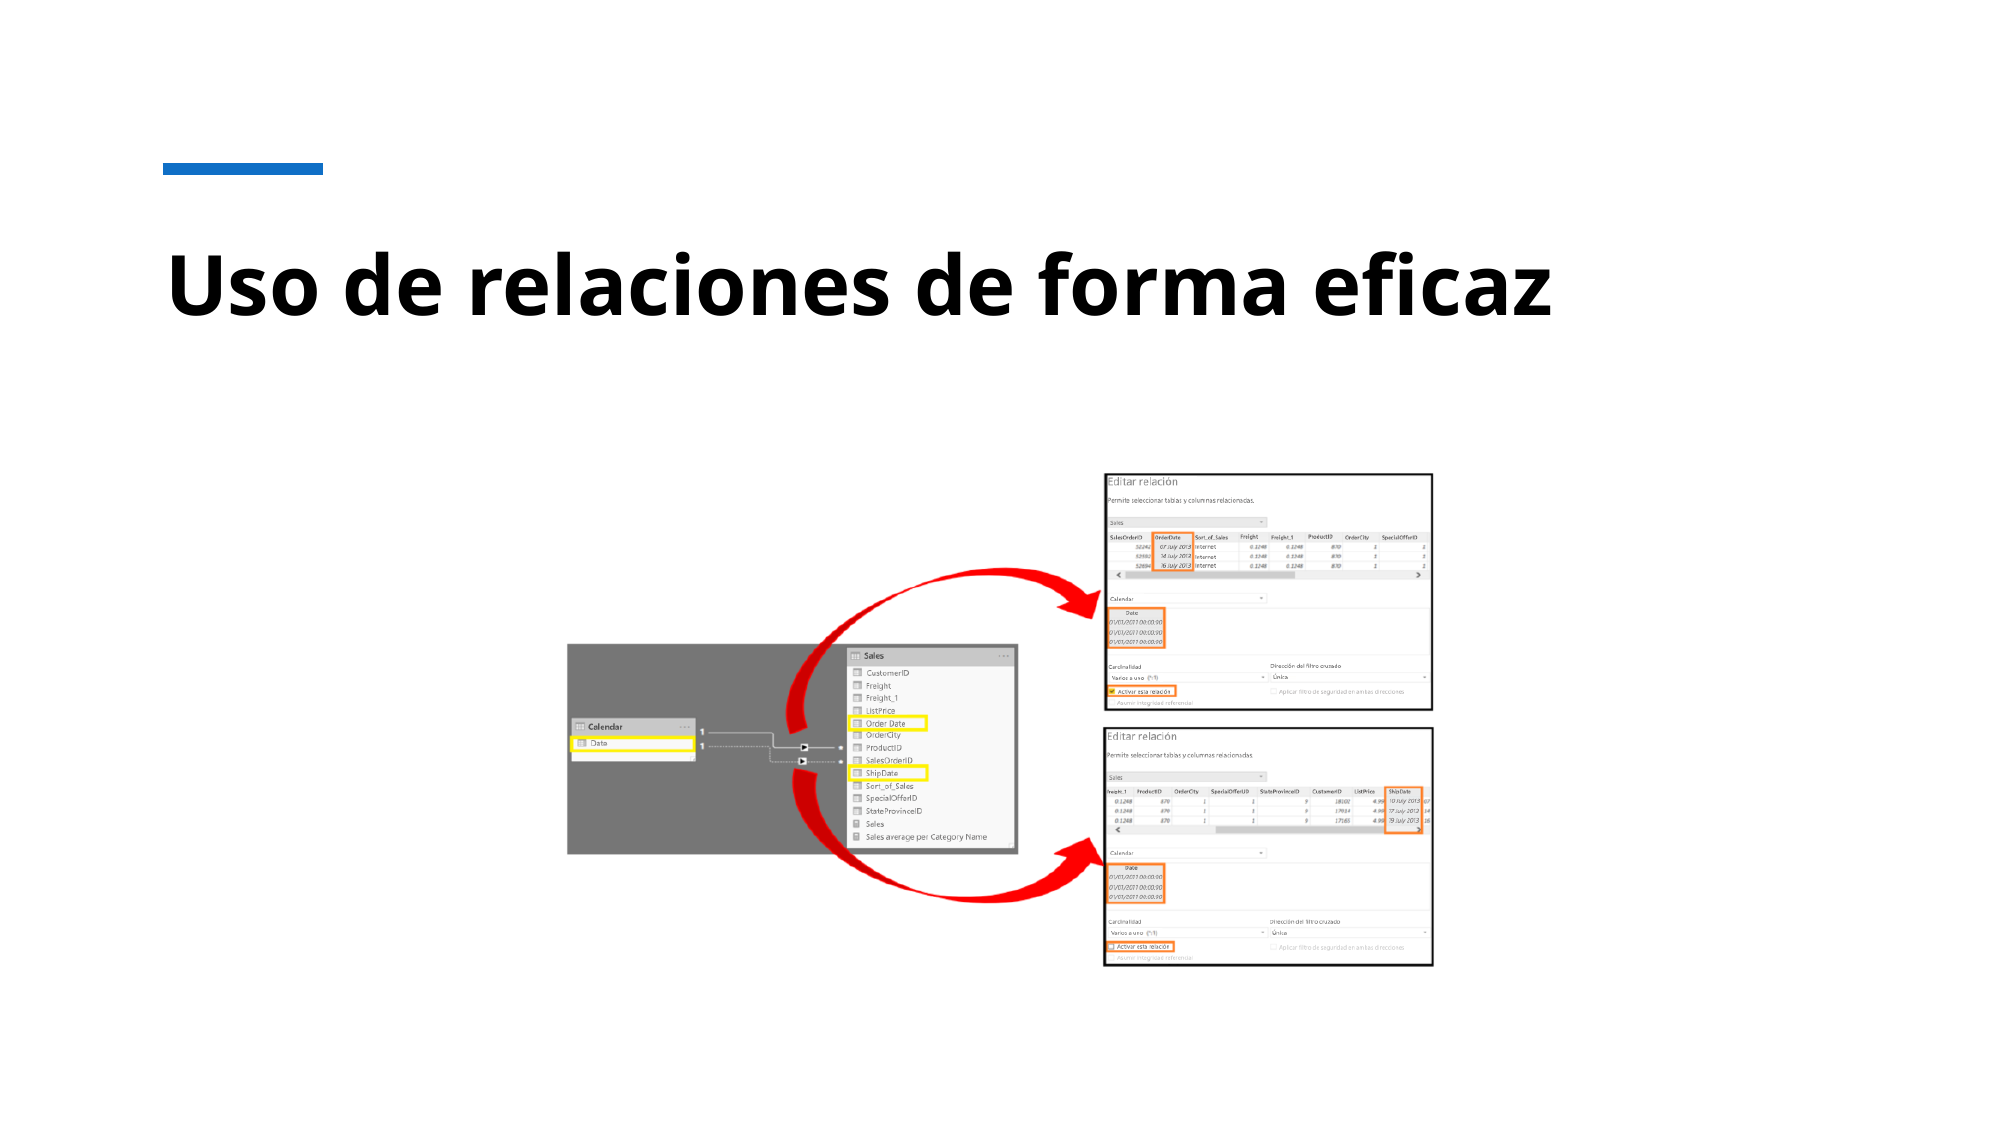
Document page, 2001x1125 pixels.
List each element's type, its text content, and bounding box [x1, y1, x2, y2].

picture [561, 467, 1439, 975]
title Uso de relaciones de forma eficaz [150, 224, 1851, 441]
